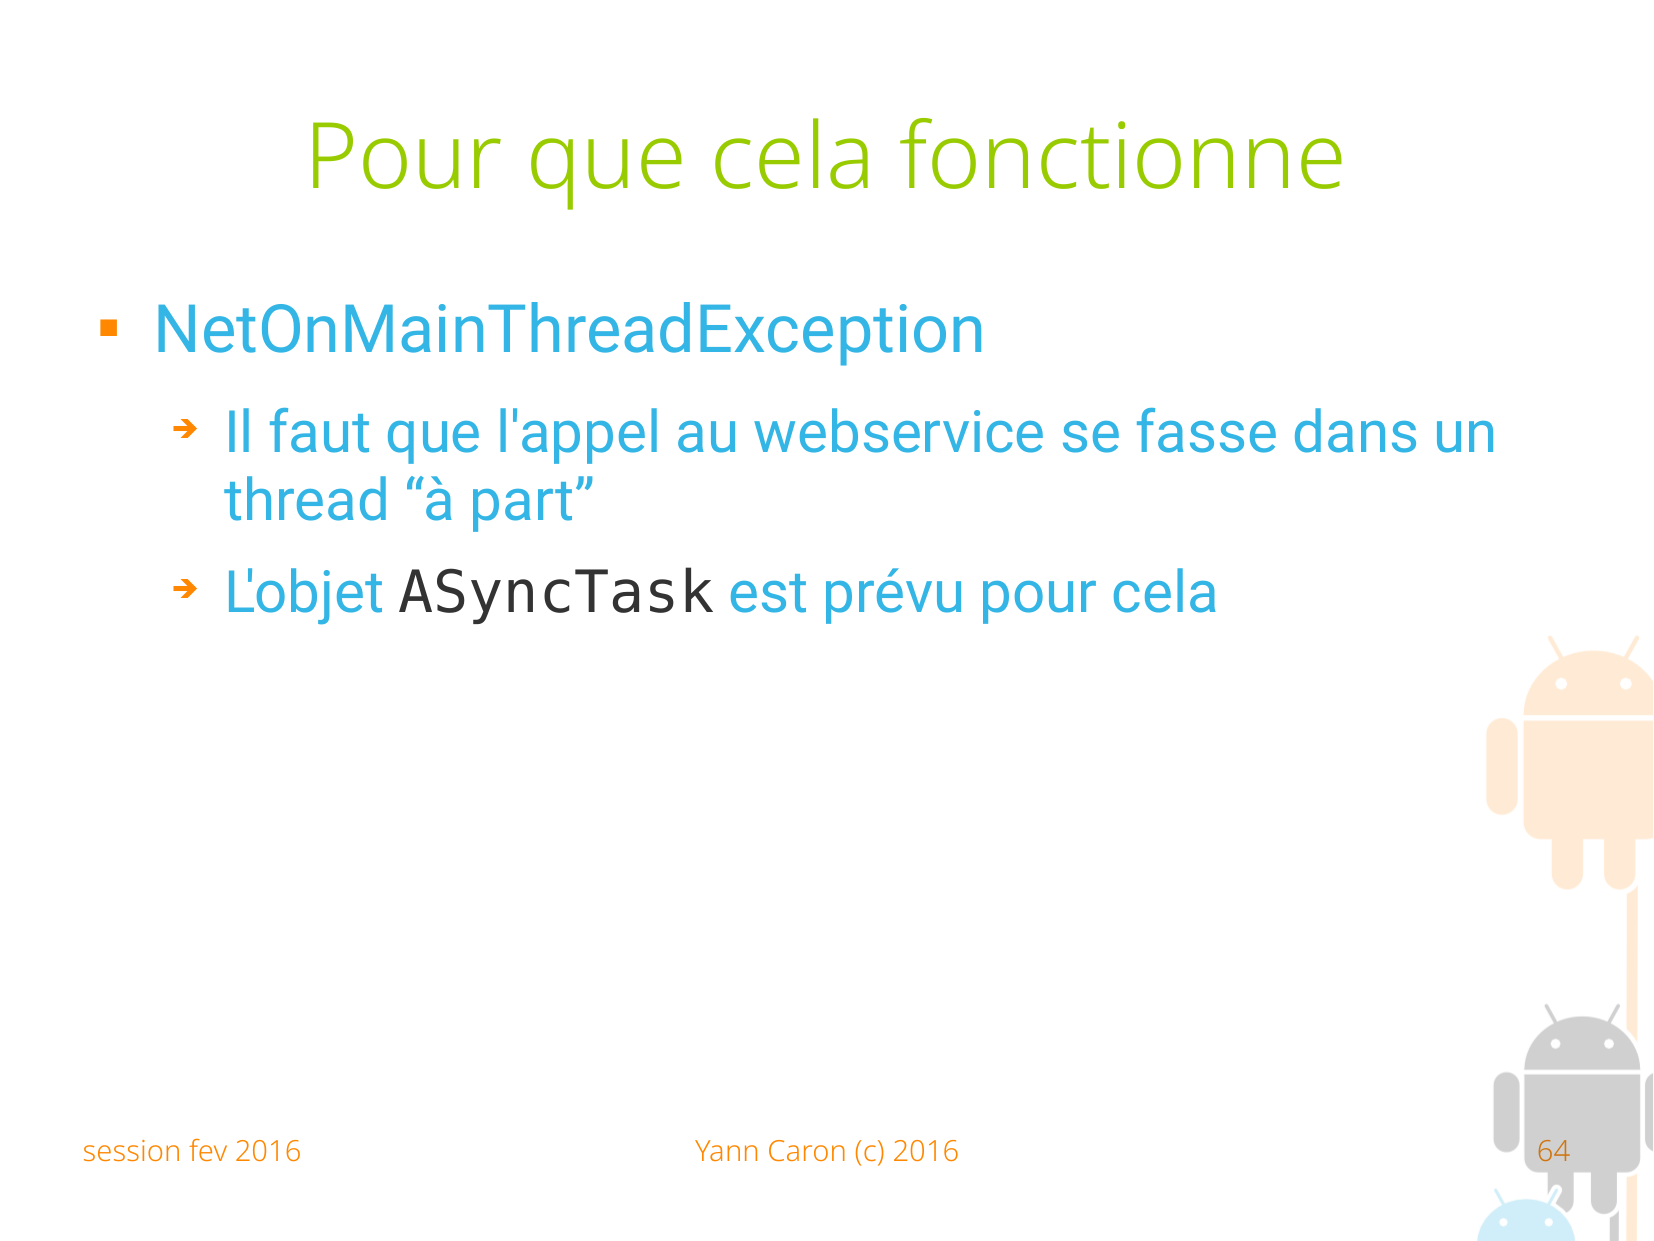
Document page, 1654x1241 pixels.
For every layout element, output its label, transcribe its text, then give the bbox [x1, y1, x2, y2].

title Pour que cela fonctionne [82, 49, 1571, 257]
picture [240, 423, 1654, 1241]
list NetOnMainThreadException Il faut que l'appel au webservice se fasse dans un thread “à part” L'objet ASyncTask est prévu pour cela [82, 290, 1571, 1010]
